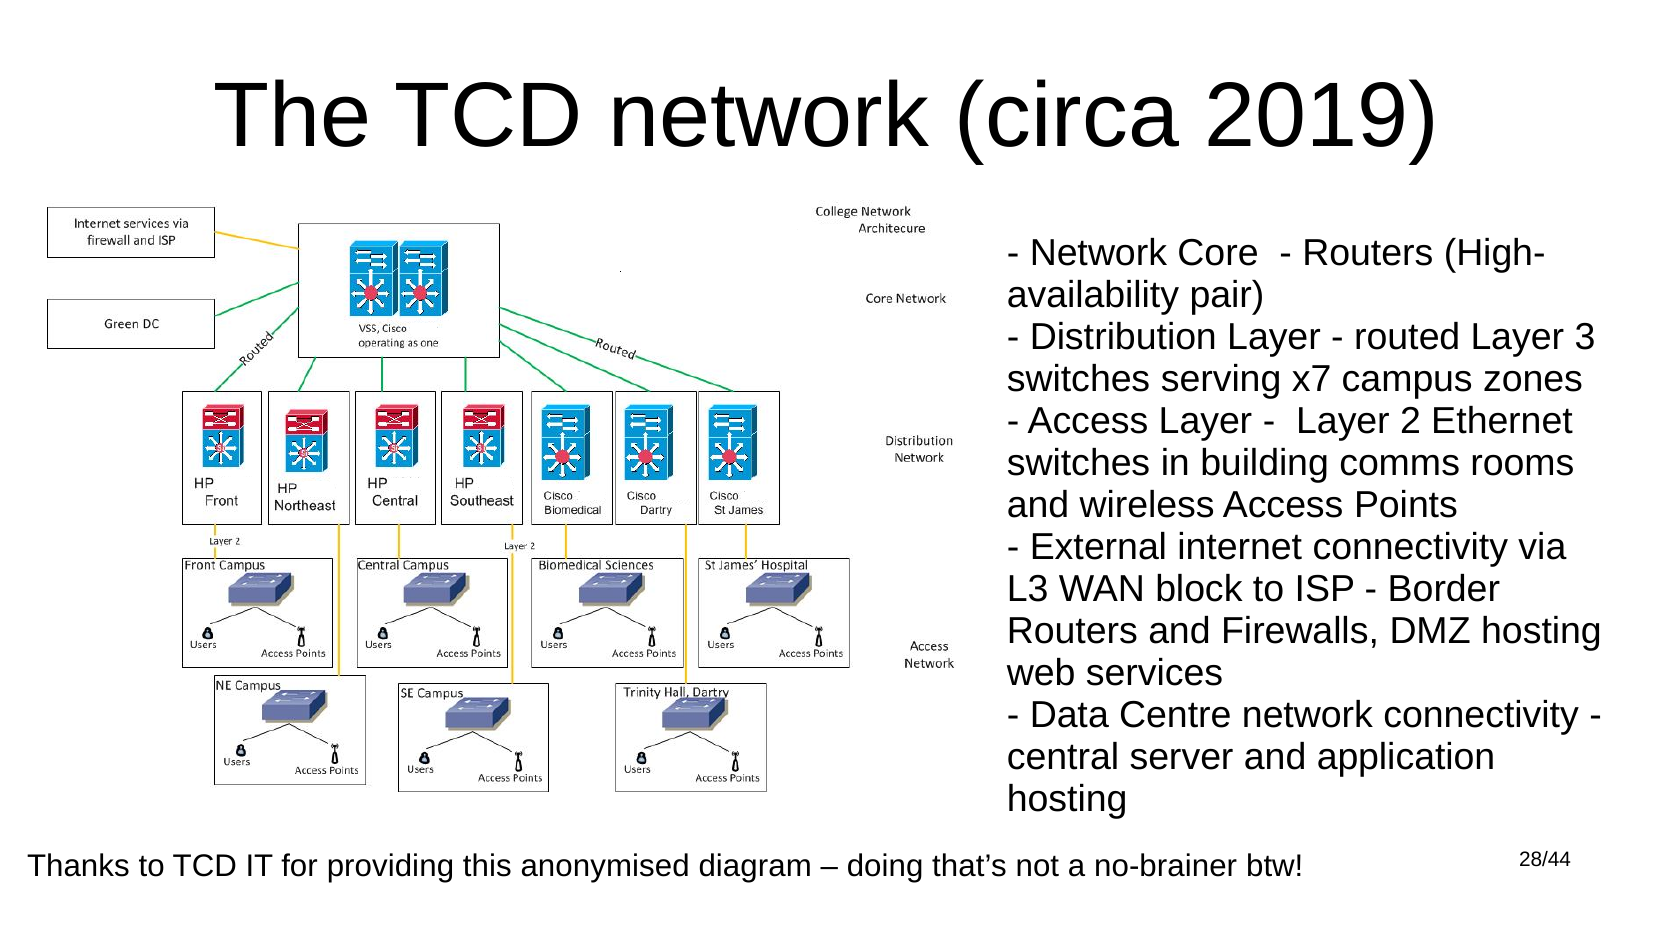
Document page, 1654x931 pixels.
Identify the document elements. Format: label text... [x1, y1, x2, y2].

picture [47, 200, 956, 792]
title The TCD network (circa 2019) [82, 37, 1571, 193]
text_box Thanks to TCD IT for providing this anonymised diagram – doing that’s not a no-brainer btw! [12, 840, 1321, 891]
text_box - Network Core - Routers (High-availability pair) - Distribution Layer - routed Layer 3 switches serving x7 campus zones - Access Layer - Layer 2 Ethernet switches in building comms rooms and wireless Access Points - External internet connectivity via L3 WAN block to ISP - Border Routers and Firewalls, DMZ hosting web services - Data Centre network connectivity - central server and application hosting [992, 224, 1619, 923]
